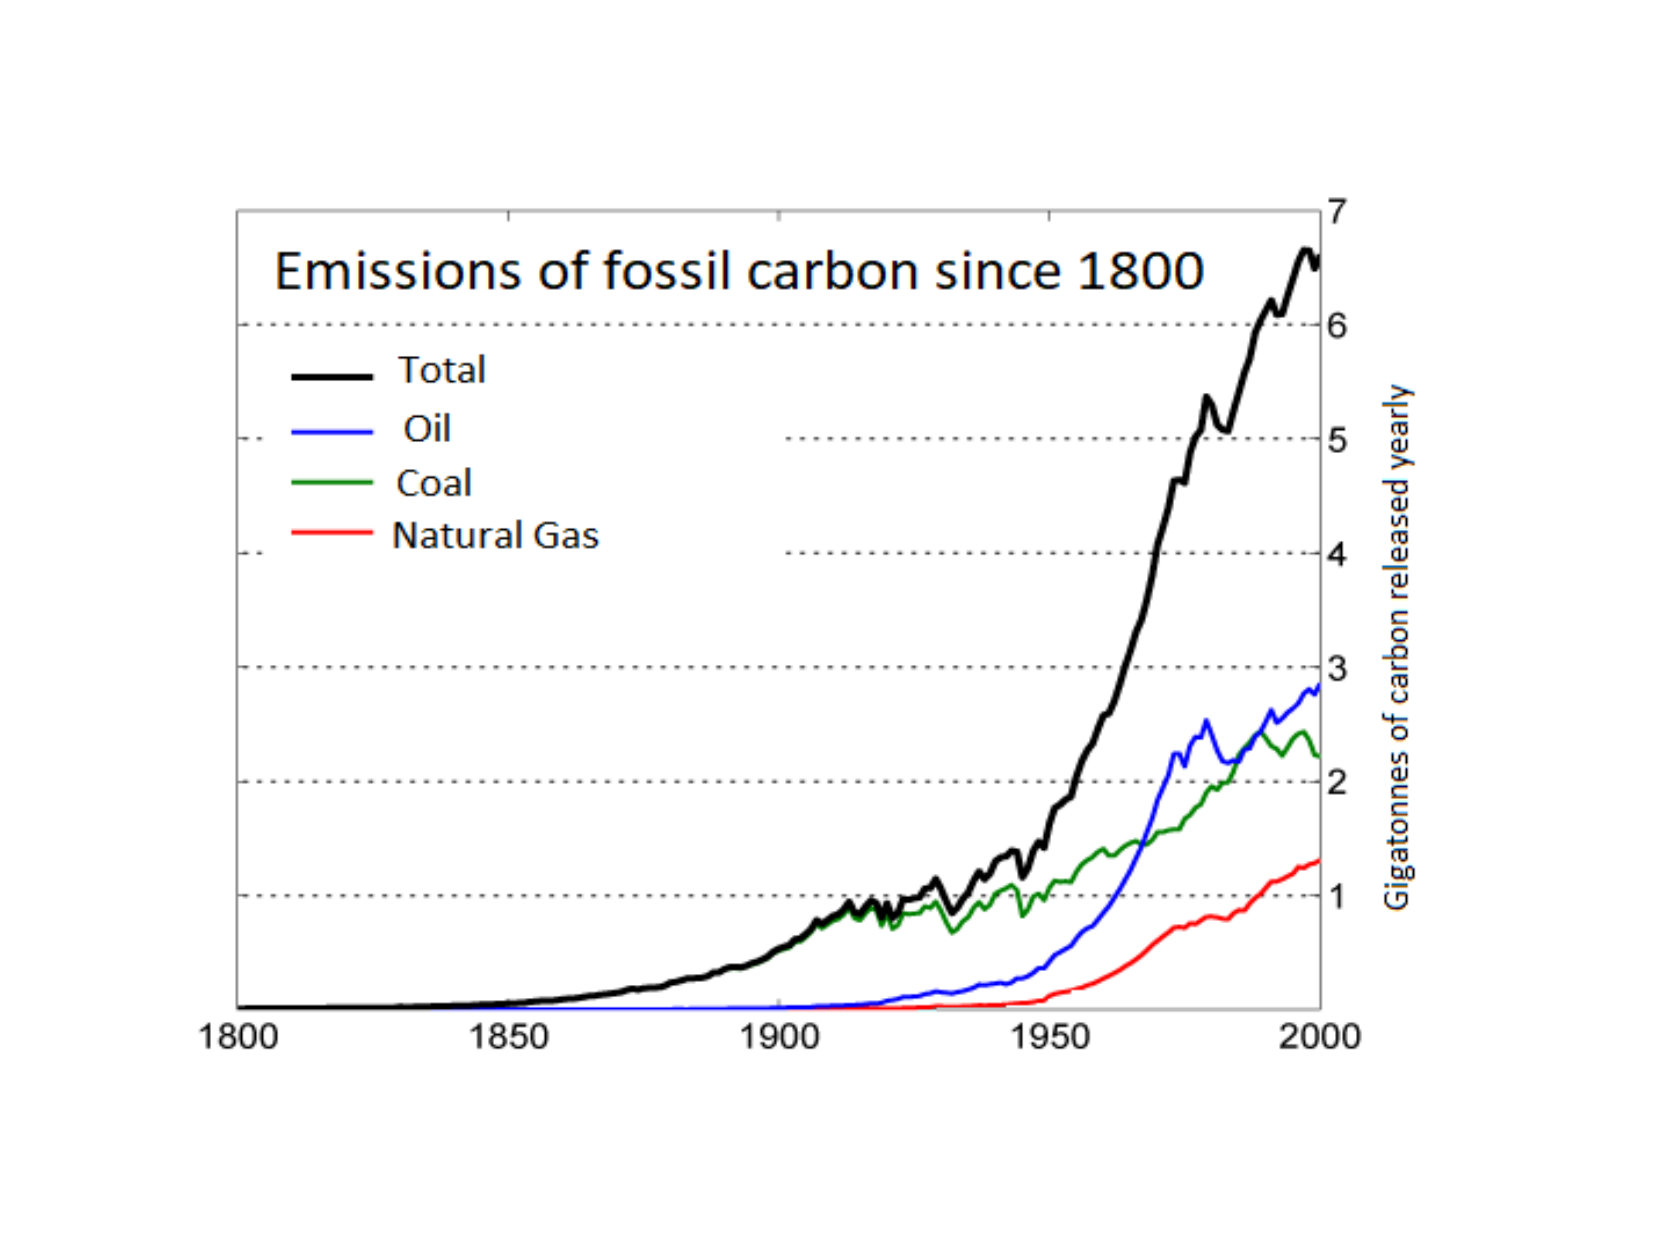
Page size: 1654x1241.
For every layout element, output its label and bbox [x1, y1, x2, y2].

picture [183, 183, 1471, 1058]
